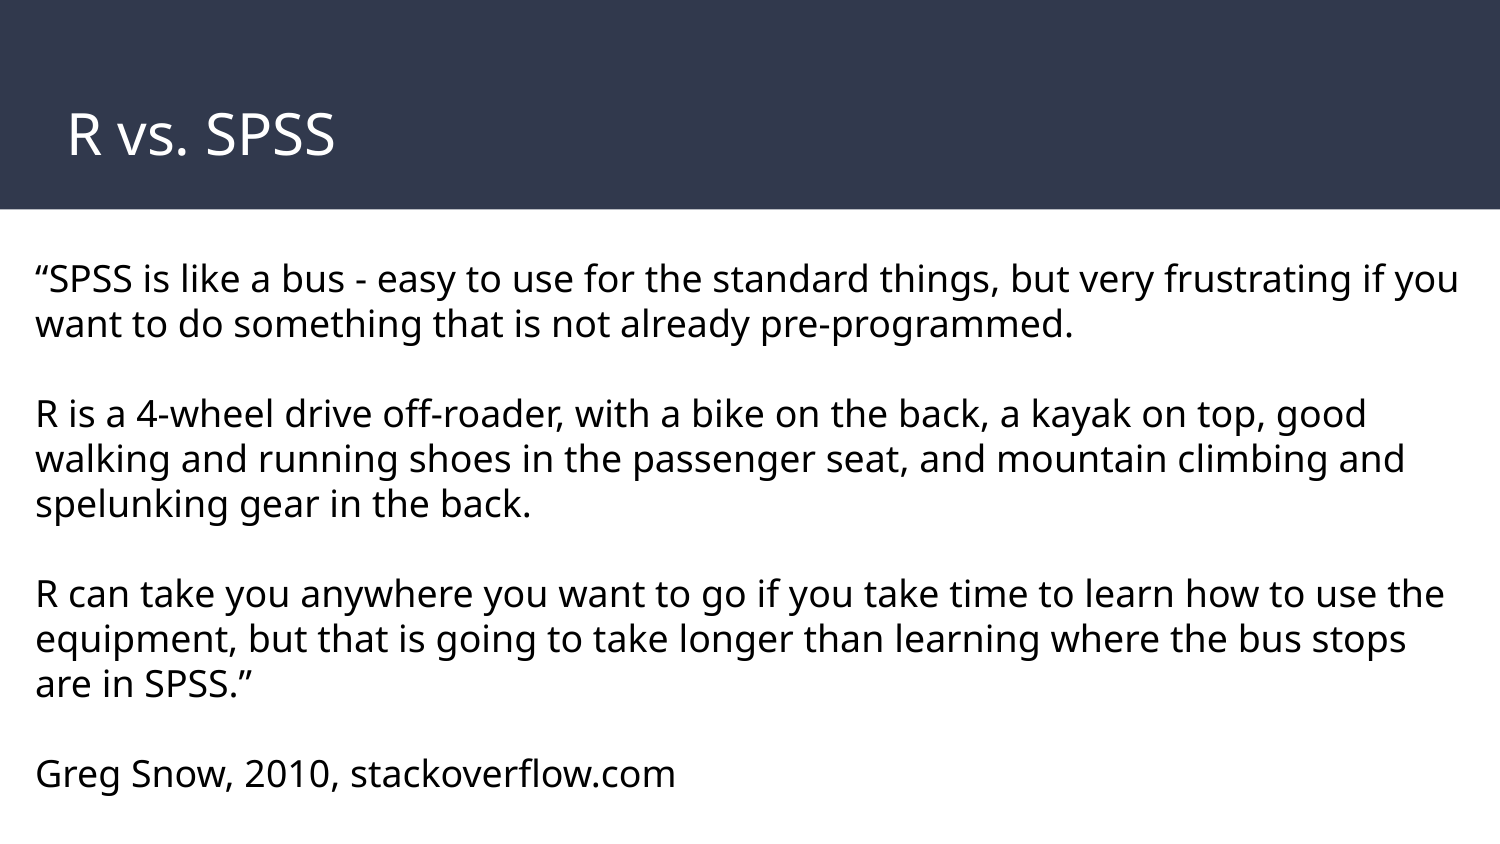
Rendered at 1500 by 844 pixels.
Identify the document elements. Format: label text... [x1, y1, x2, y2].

title R vs. SPSS [51, 82, 1449, 185]
text_box “SPSS is like a bus - easy to use for the standard things, but very frustrating if you want to do something that is not already pre-programmed. R is a 4-wheel drive off-roader, with a bike on the back, a kayak on top, good walking and running shoes in the passenger seat, and mountain climbing and spelunking gear in the back. R can take you anywhere you want to go if you take time to learn how to use the equipment, but that is going to take longer than learning where the bus stops are in SPSS.” Greg Snow, 2010, stackoverflow.com [20, 240, 1481, 831]
